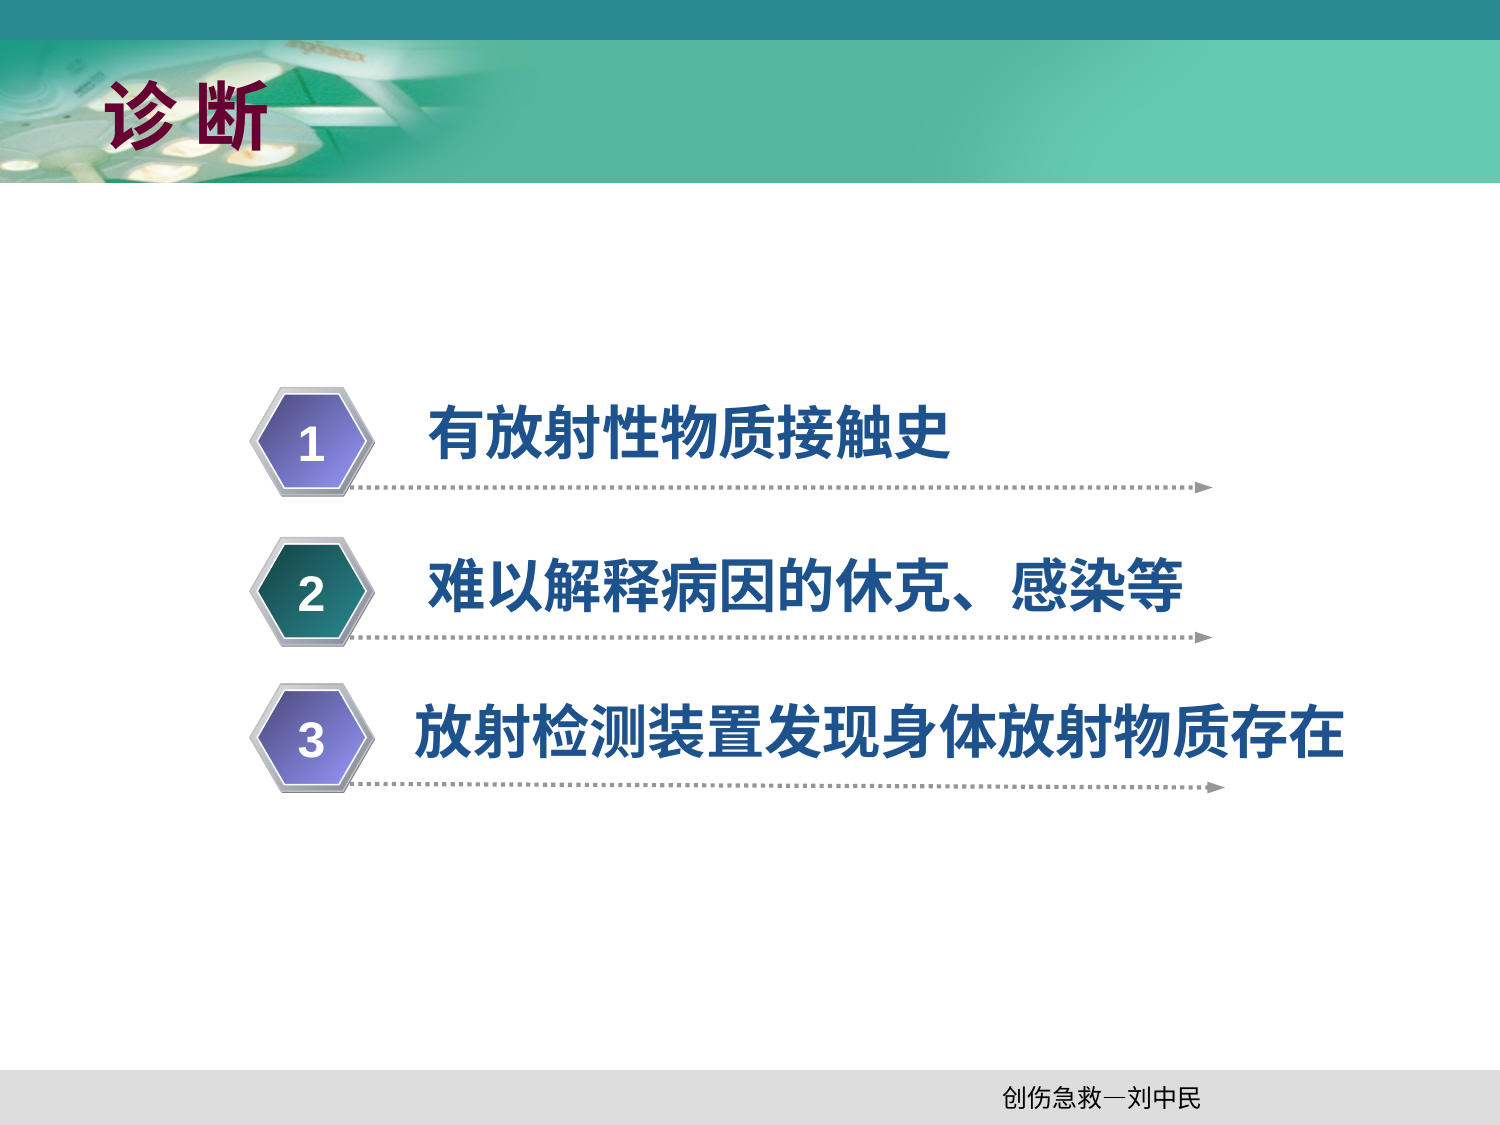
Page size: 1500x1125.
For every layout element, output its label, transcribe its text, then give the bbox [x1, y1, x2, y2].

text_box 创伤急救—刘中民 [987, 1074, 1463, 1125]
text_box 1 [282, 403, 341, 479]
text_box [249, 537, 376, 647]
text_box 难以解释病因的休克、感染等 [412, 541, 1237, 627]
text_box 有放射性物质接触史 [412, 388, 991, 474]
text_box [249, 683, 376, 793]
title 诊 断 [87, 62, 1388, 155]
text_box 2 [282, 553, 341, 629]
text_box 3 [282, 699, 341, 775]
text_box 放射检测装置发现身体放射物质存在 [399, 687, 1400, 774]
text_box [249, 387, 376, 497]
